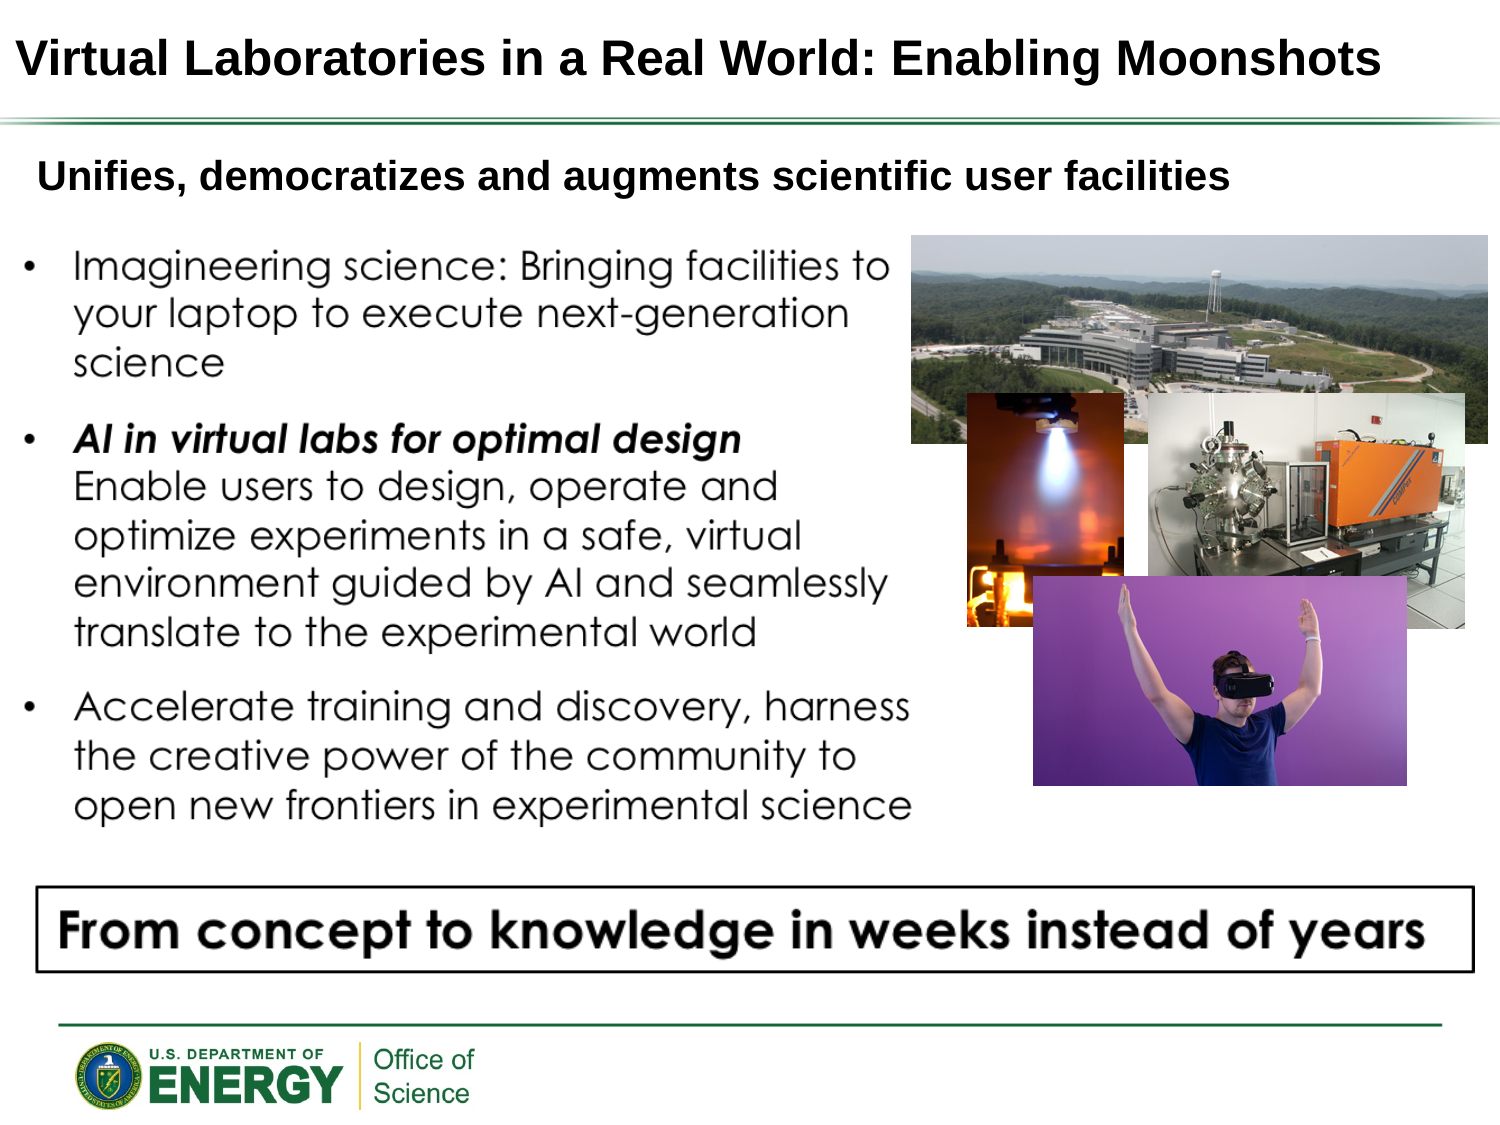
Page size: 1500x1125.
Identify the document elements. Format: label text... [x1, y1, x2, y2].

title Virtual Laboratories in a Real World: Enabling Moonshots [0, 0, 1500, 152]
text_box Unifies, democratizes and augments scientific user facilities [21, 134, 1372, 248]
picture [0, 152, 1500, 1125]
